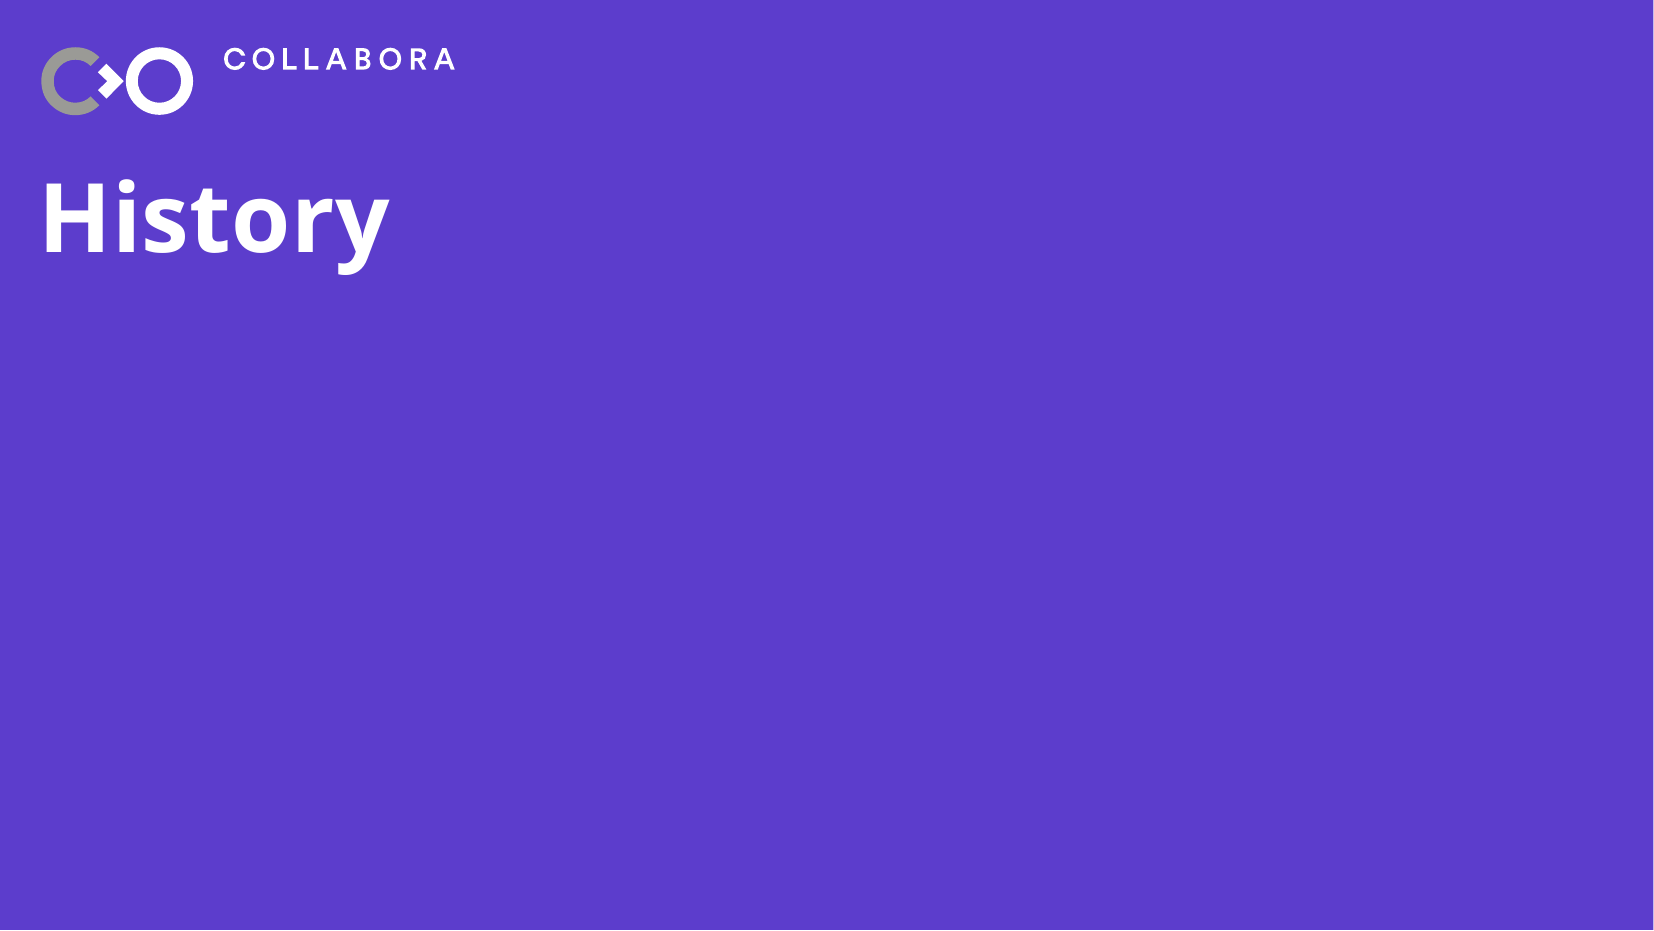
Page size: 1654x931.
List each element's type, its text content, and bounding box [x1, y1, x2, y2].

title History [38, 156, 1614, 213]
